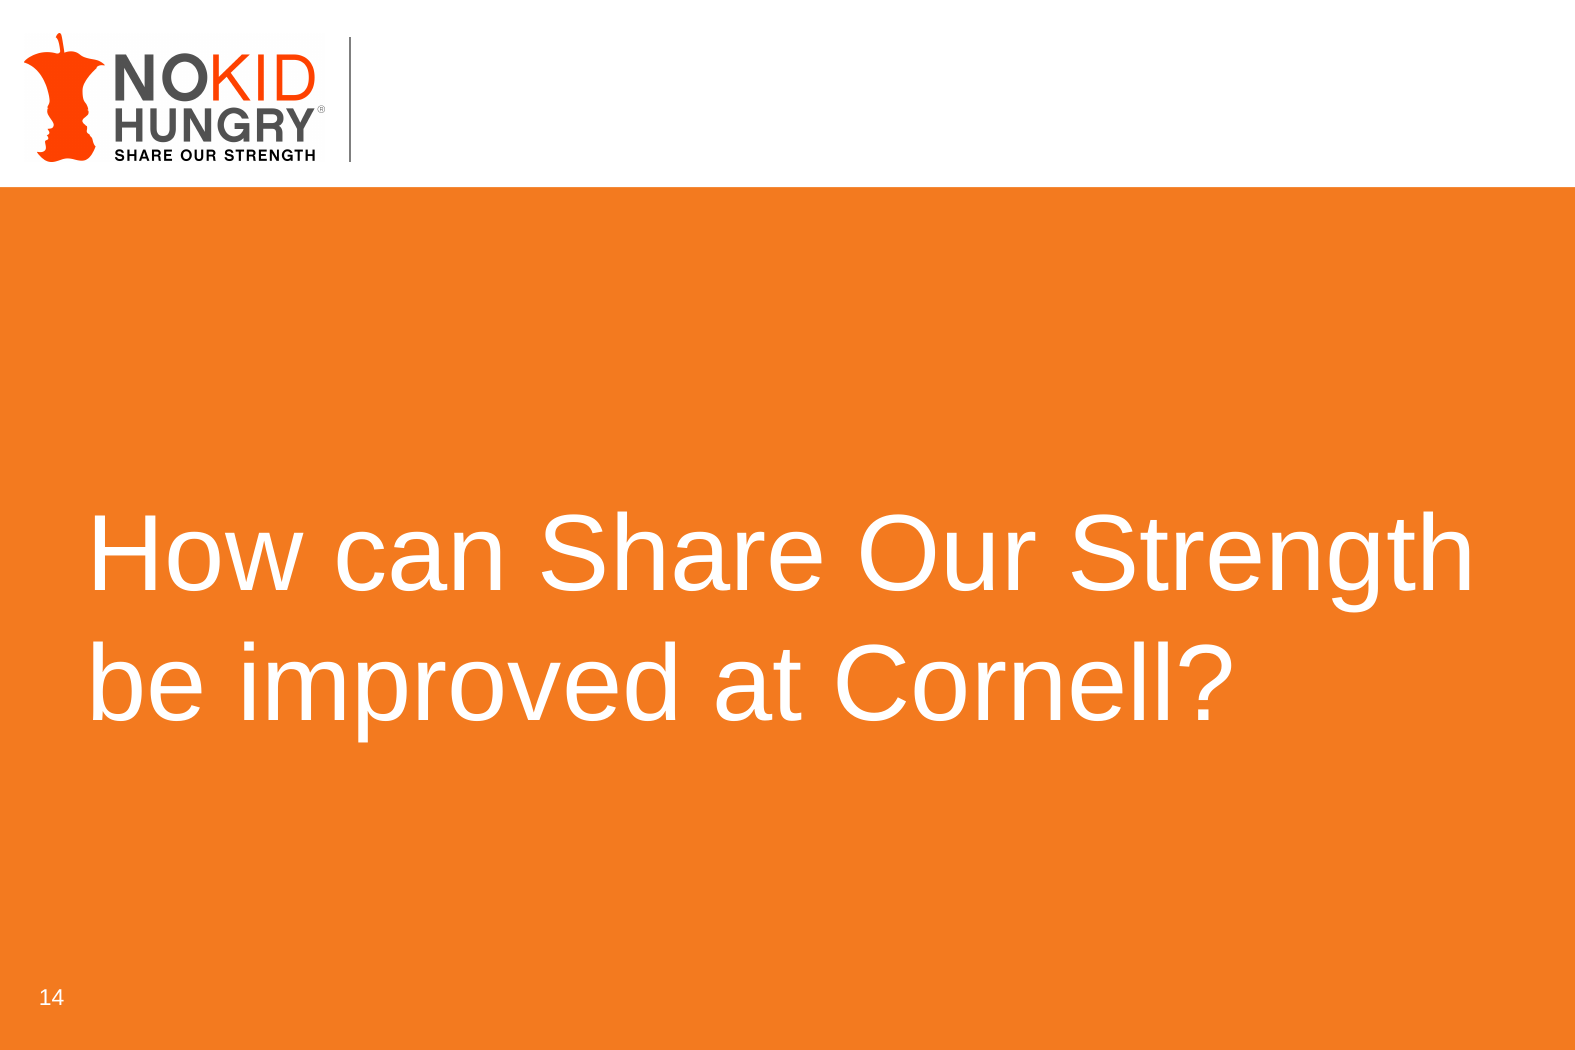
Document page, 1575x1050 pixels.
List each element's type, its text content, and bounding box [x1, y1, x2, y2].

text_box [0, 187, 1575, 1050]
text_box <number> [23, 975, 167, 1018]
picture [24, 33, 325, 162]
title How can Share Our Strength be improved at Cornell? [71, 474, 1575, 763]
